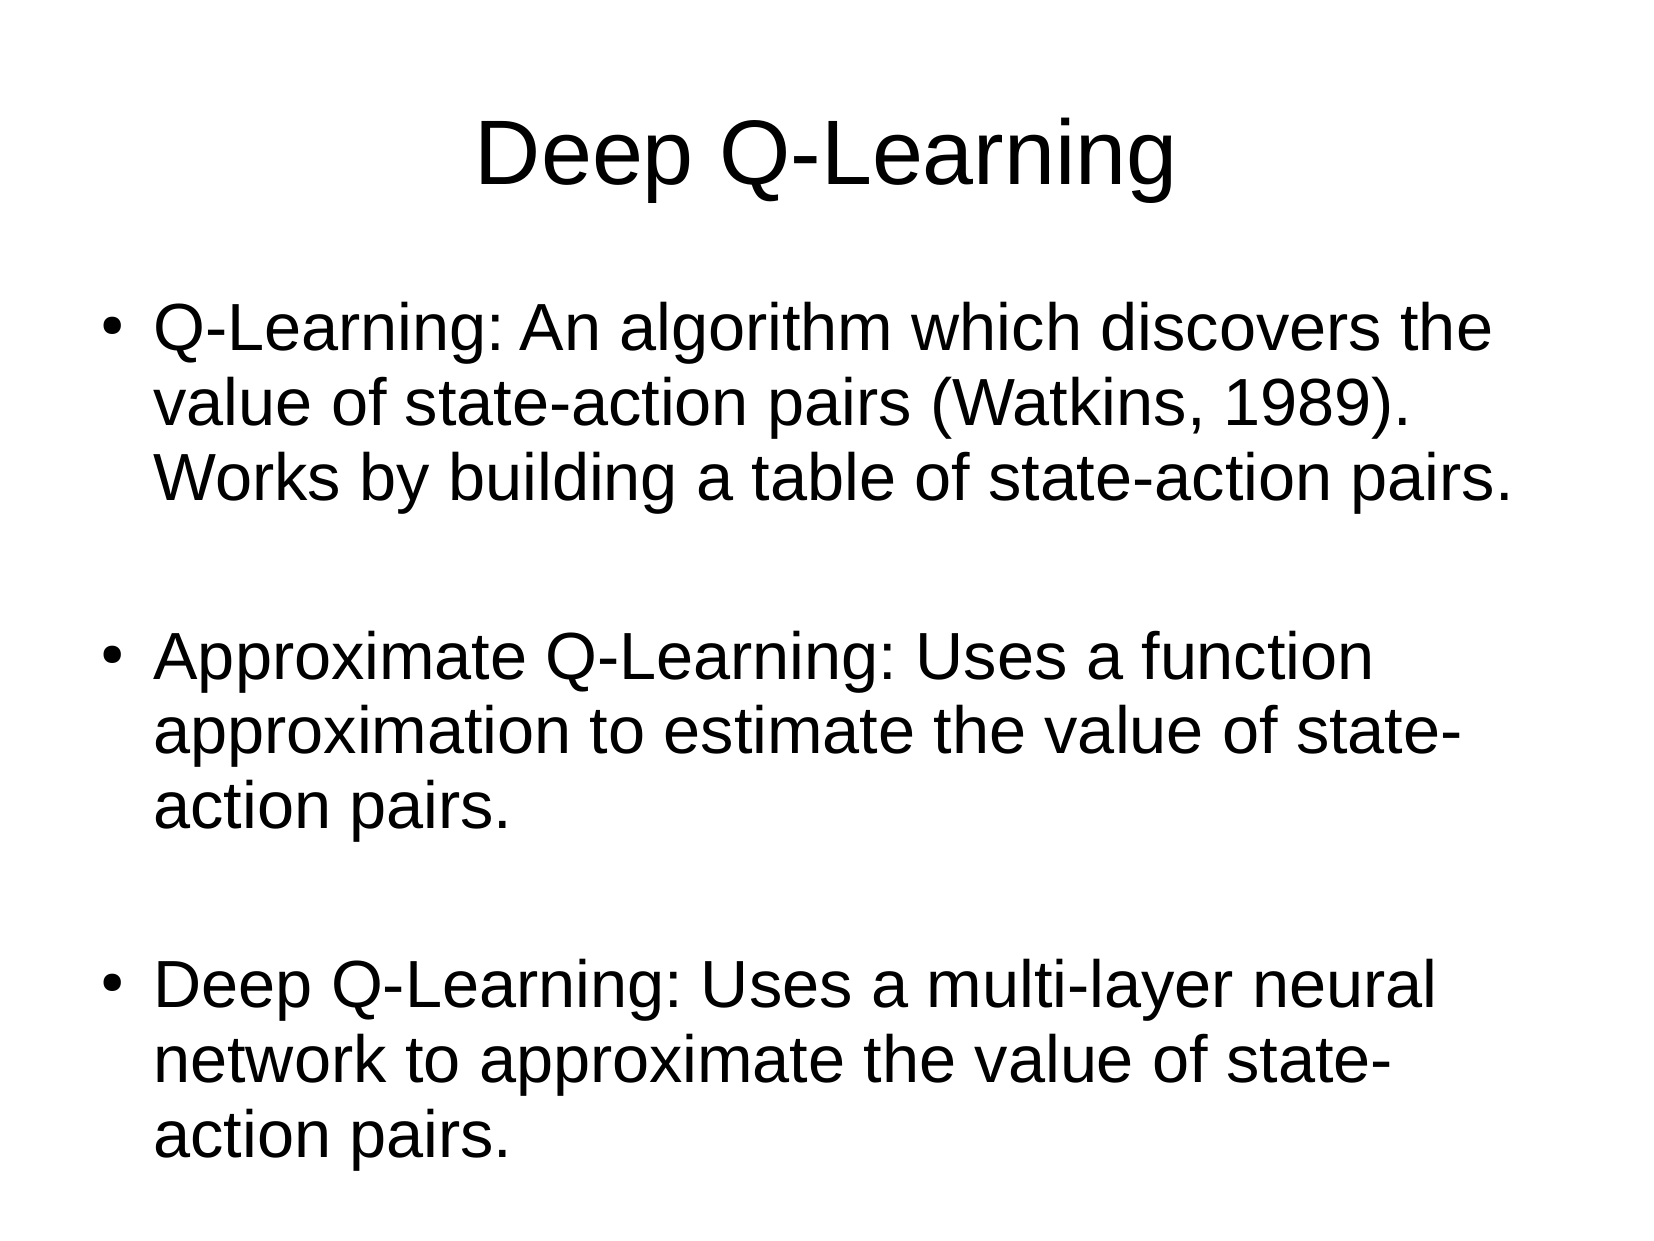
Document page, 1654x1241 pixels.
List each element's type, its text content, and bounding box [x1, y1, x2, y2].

list Q-Learning: An algorithm which discovers the value of state-action pairs (Watkins, 1989). Works by building a table of state-action pairs. Approximate Q-Learning: Uses a function approximation to estimate the value of state-action pairs. Deep Q-Learning: Uses a multi-layer neural network to approximate the value of state-action pairs. [82, 290, 1571, 1186]
title Deep Q-Learning [82, 49, 1571, 257]
